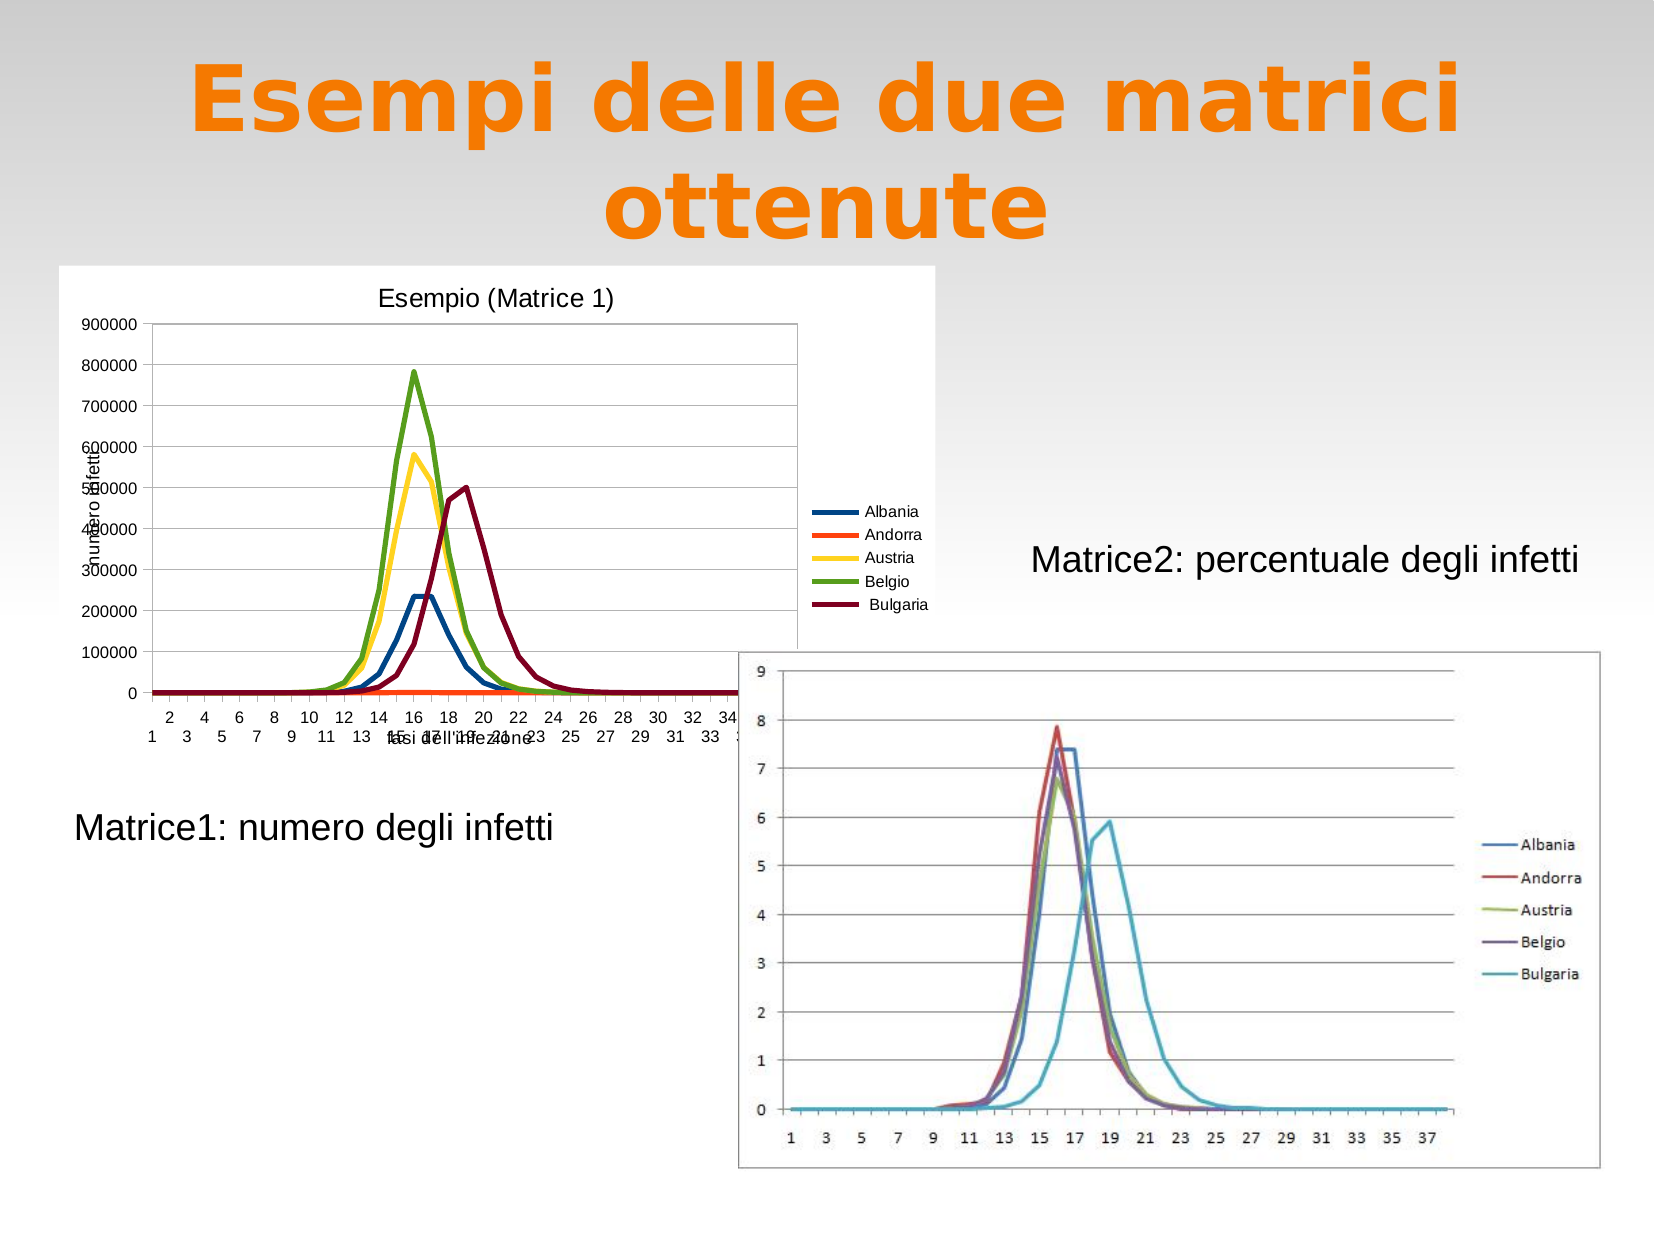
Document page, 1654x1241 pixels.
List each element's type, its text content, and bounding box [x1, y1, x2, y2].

text_box Matrice1: numero degli infetti [59, 799, 591, 857]
text_box Matrice2: percentuale degli infetti [1015, 531, 1595, 589]
picture [738, 649, 1605, 1182]
title Esempi delle due matrici ottenute [82, 45, 1571, 261]
chart [59, 265, 936, 764]
